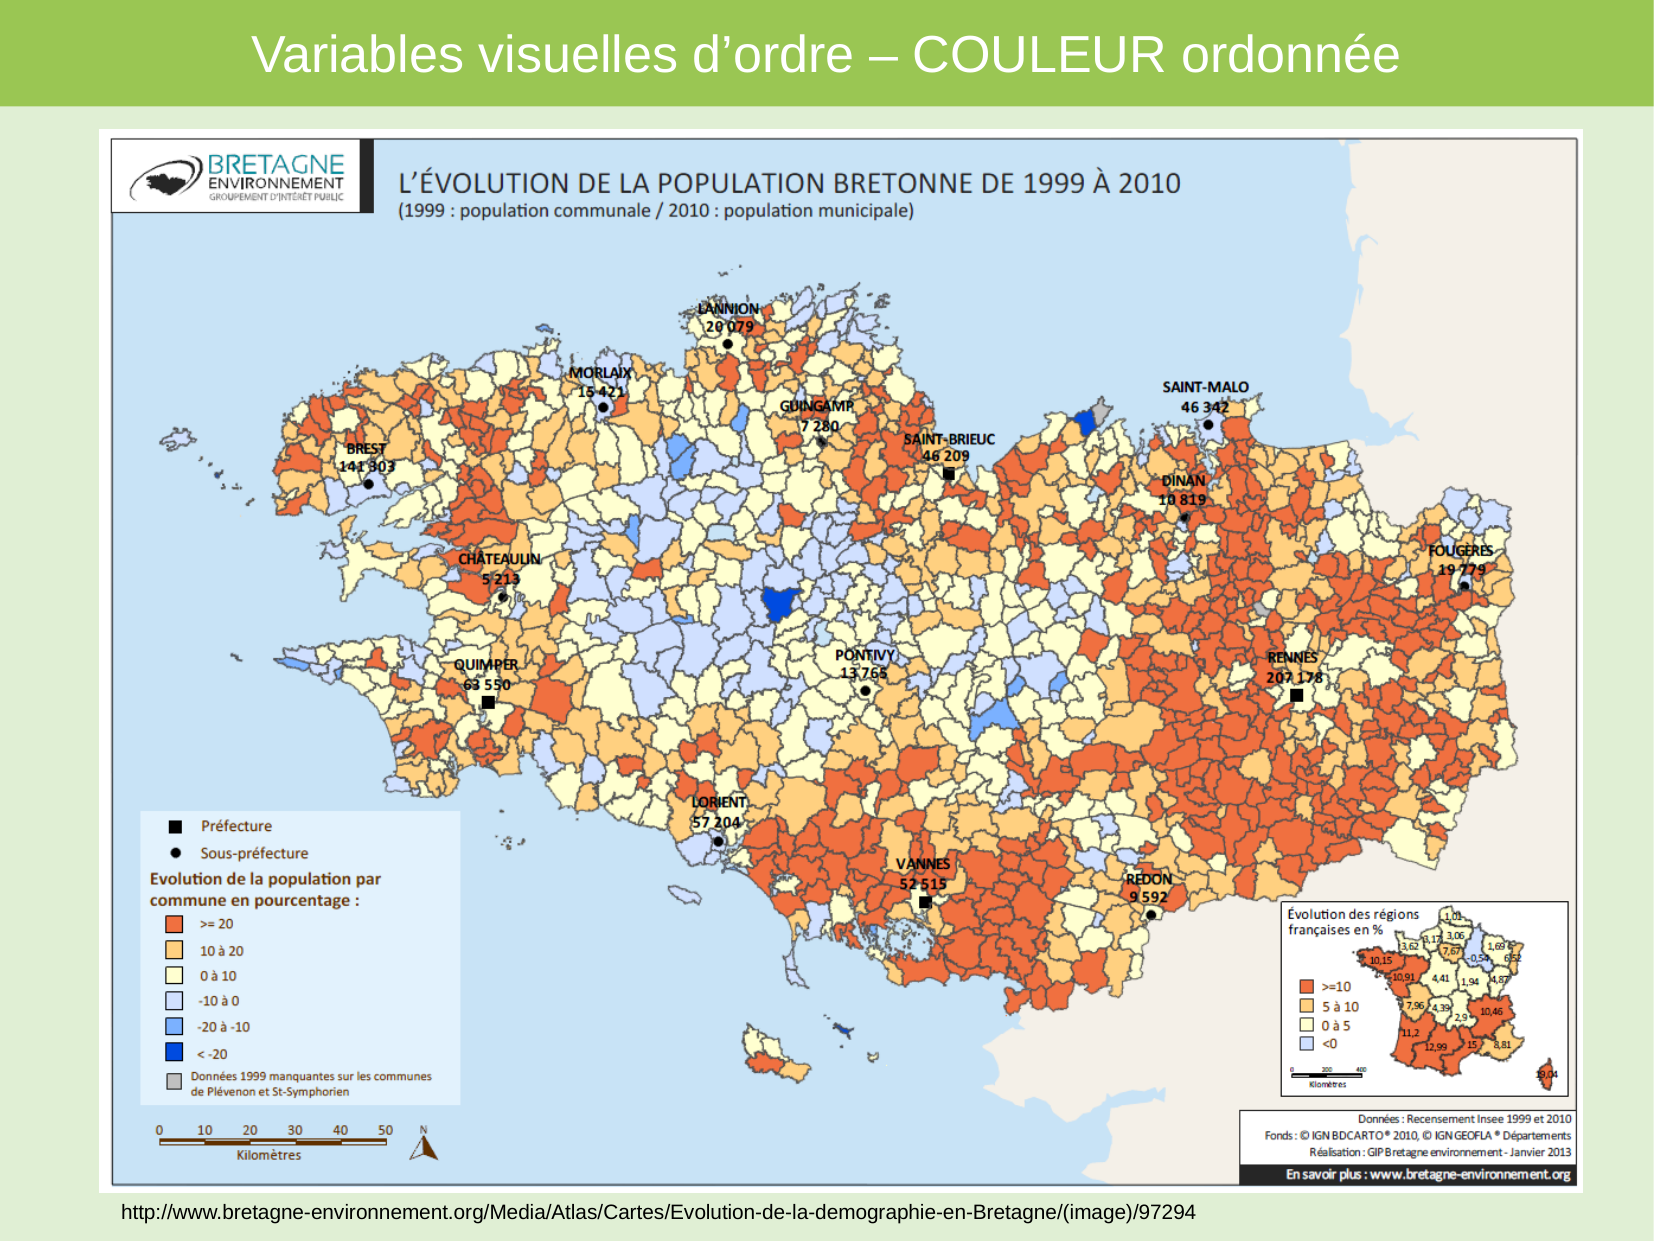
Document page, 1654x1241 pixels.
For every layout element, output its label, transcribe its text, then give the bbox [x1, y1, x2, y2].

text_box http://www.bretagne-environnement.org/Media/Atlas/Cartes/Evolution-de-la-demographie-en-Bretagne/(image)/97294 [106, 1192, 1571, 1241]
picture [99, 129, 1583, 1193]
title Variables visuelles d’ordre – COULEUR ordonnée [82, 19, 1571, 89]
